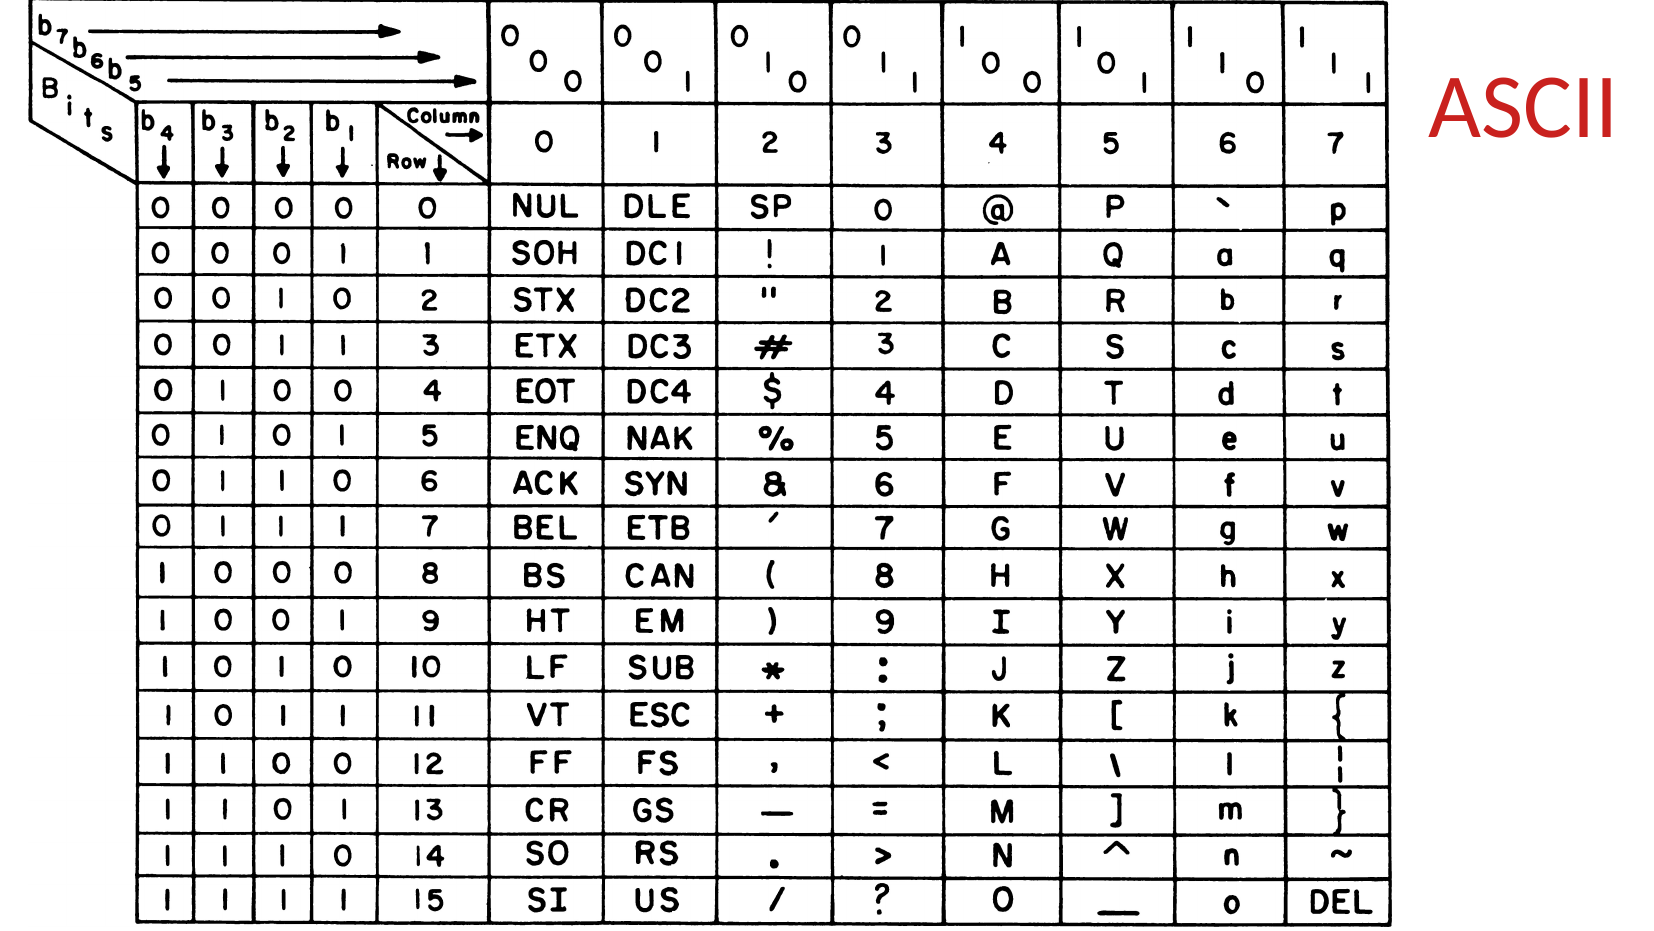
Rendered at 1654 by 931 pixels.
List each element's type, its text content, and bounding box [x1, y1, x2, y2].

picture [28, 0, 1392, 927]
title ASCII [1417, 22, 1630, 207]
